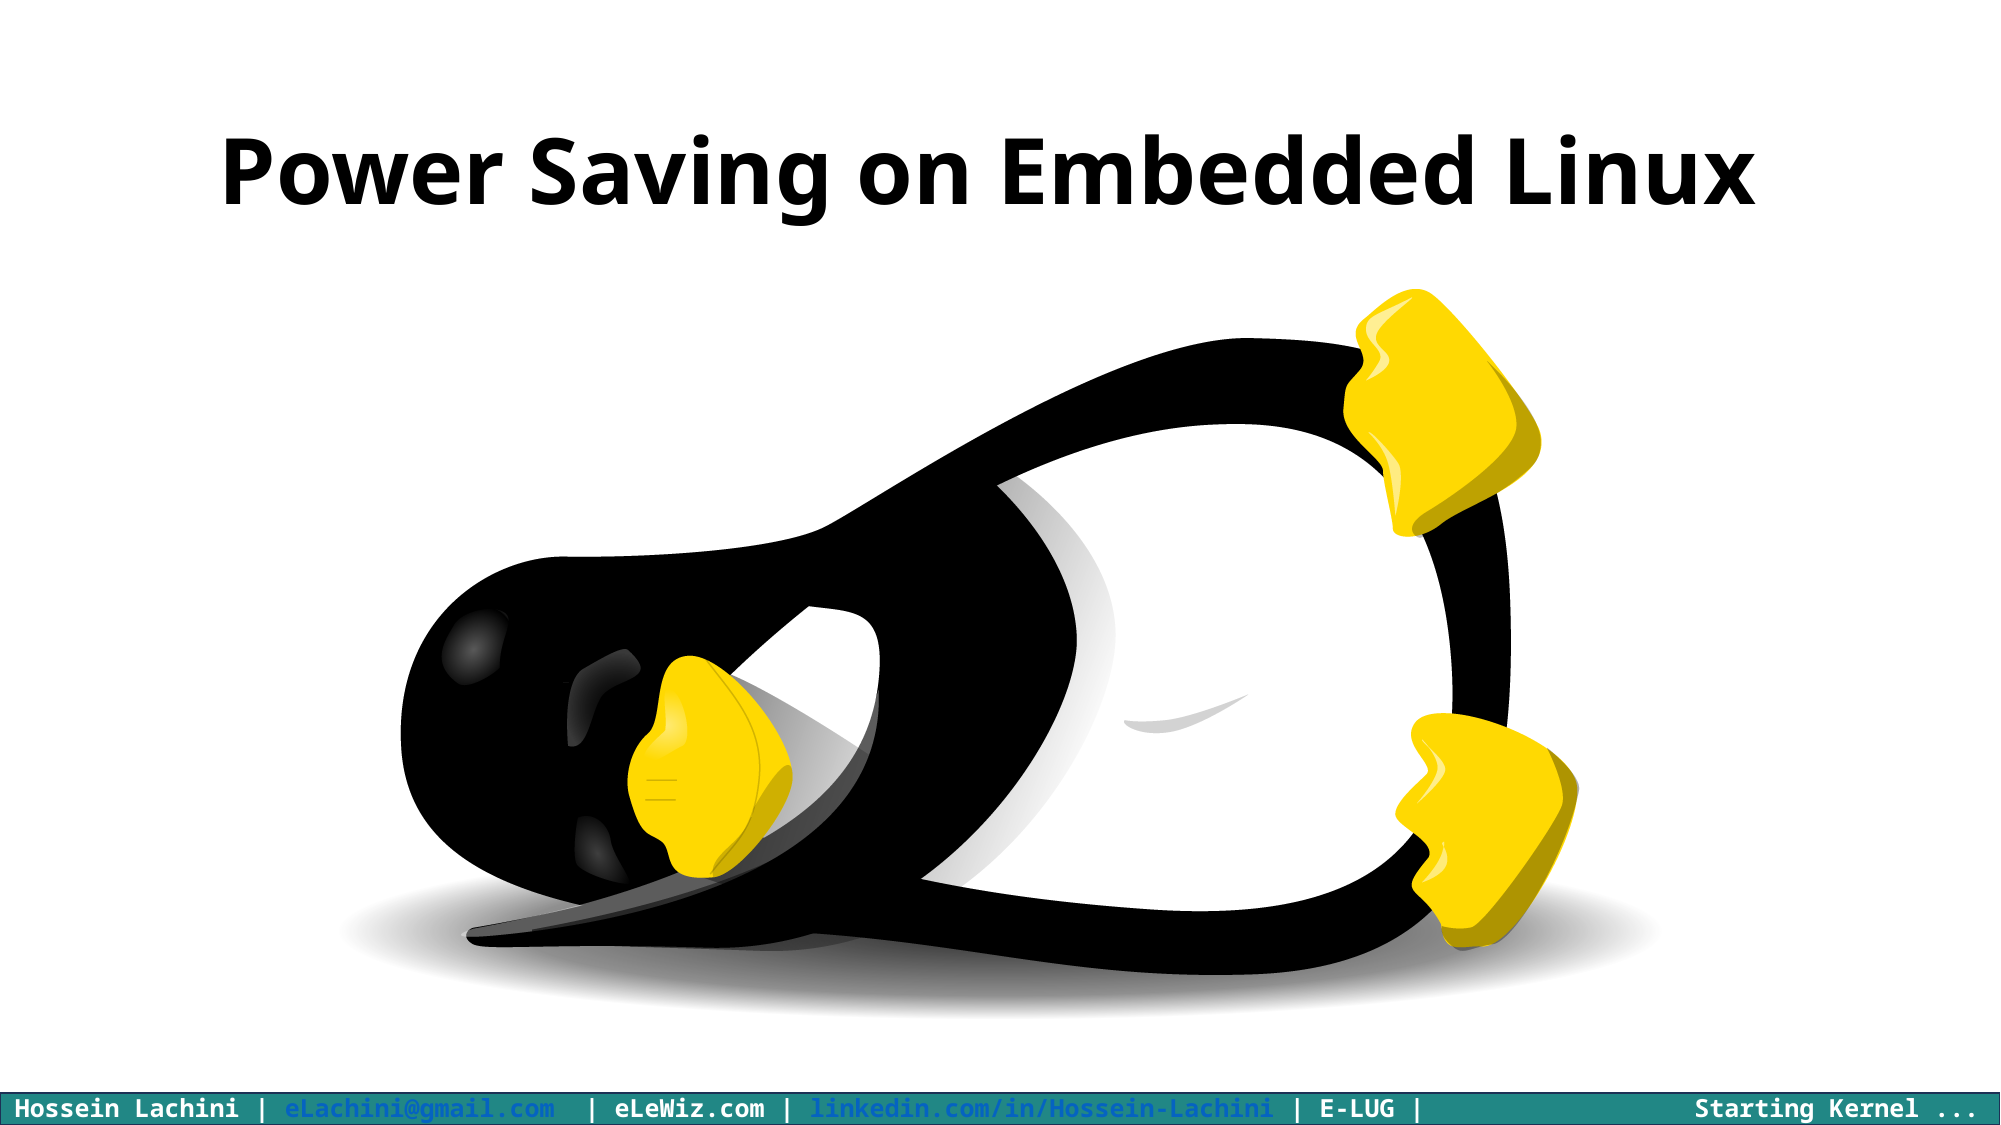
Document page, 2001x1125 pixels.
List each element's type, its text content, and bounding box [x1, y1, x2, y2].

text_box Hossein Lachini | eLachini@gmail.com | eLeWiz.com | linkedin.com/in/Hossein-Lachini | E-LUG | Starting Kernel ... [0, 1093, 2000, 1125]
text_box Power Saving on Embedded Linux [203, 105, 1796, 231]
picture [338, 289, 1662, 1020]
